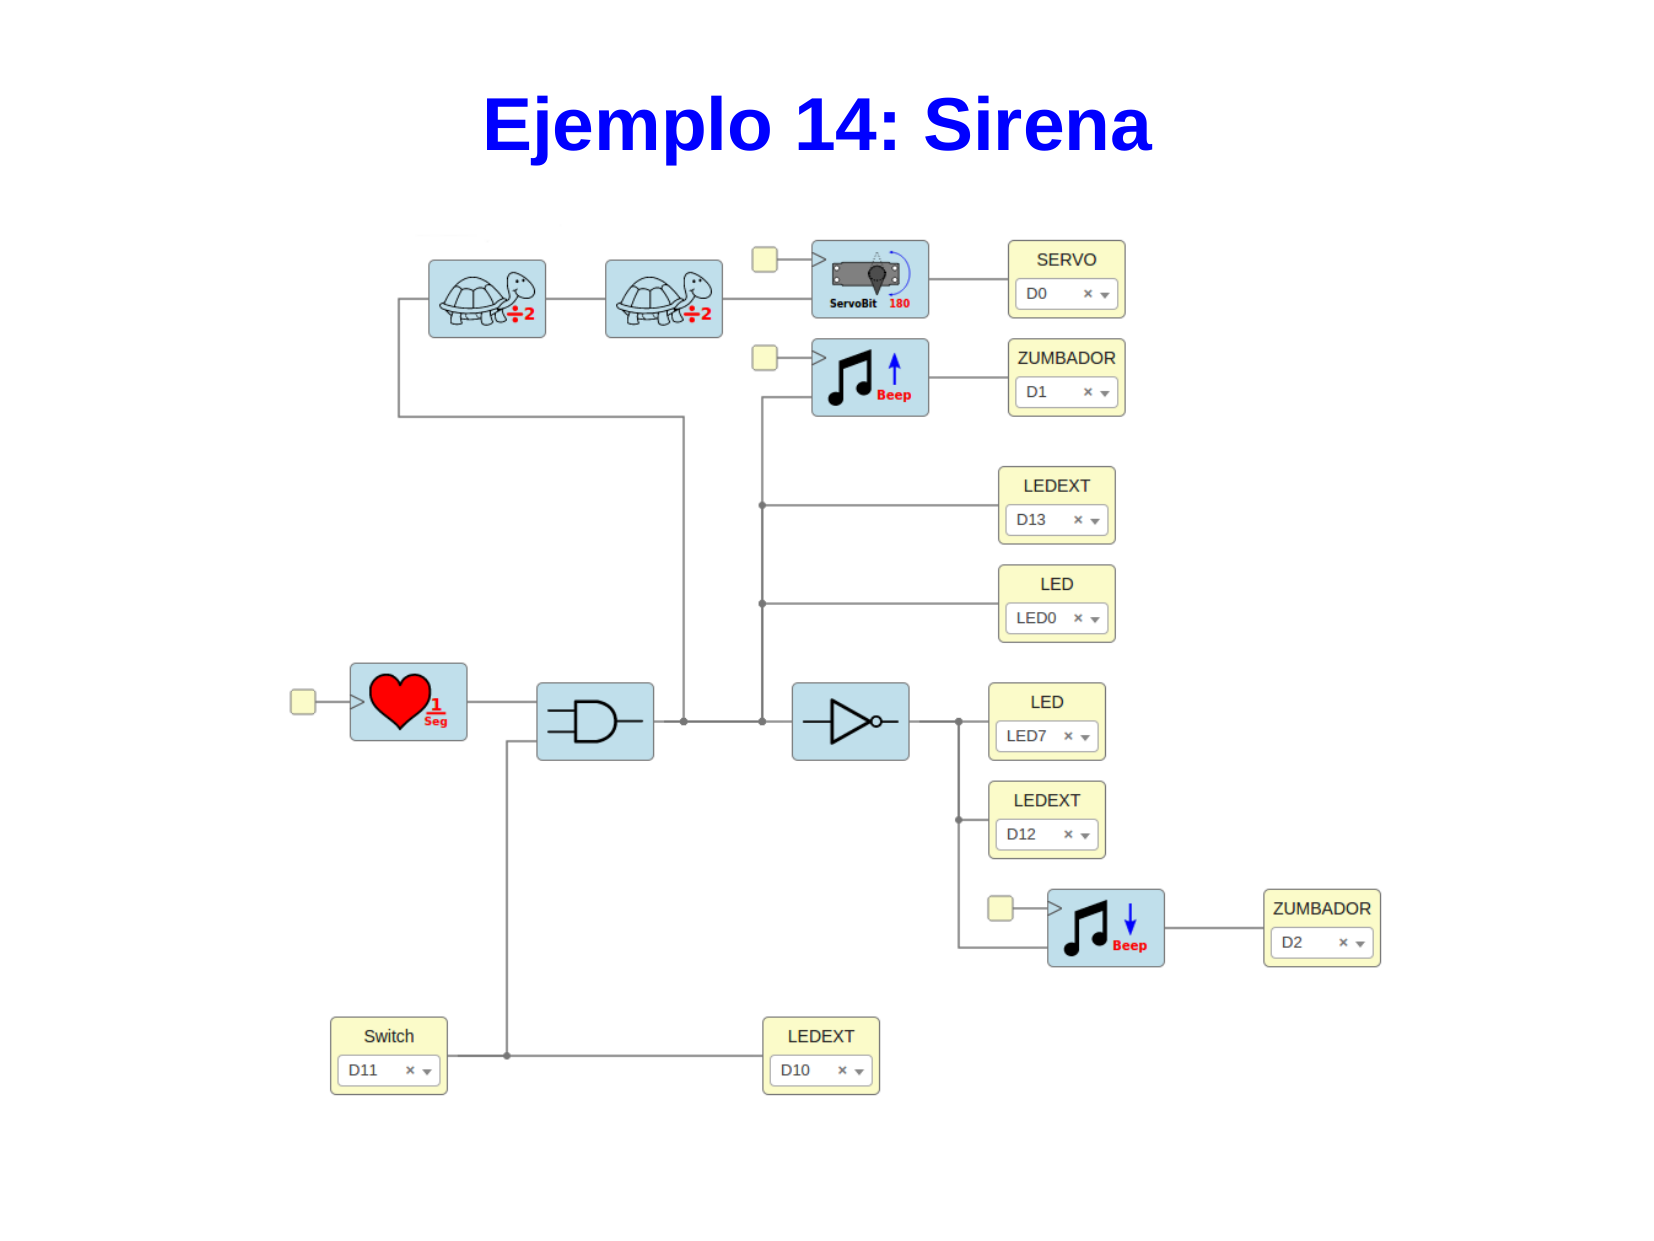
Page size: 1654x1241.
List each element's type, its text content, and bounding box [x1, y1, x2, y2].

picture [270, 224, 1396, 1110]
text_box Ejemplo 14: Sirena [90, 75, 1546, 174]
